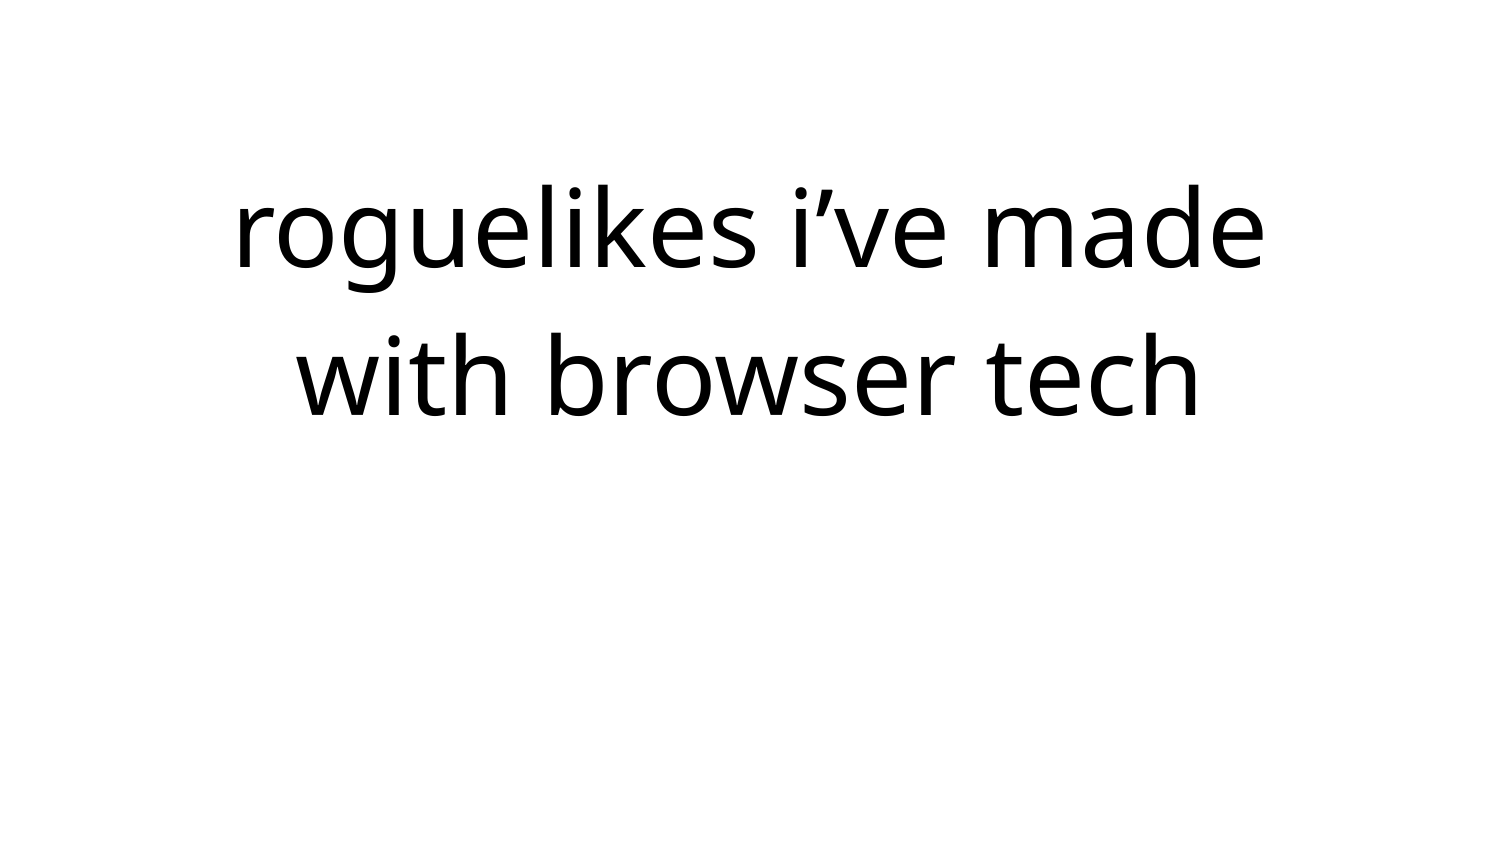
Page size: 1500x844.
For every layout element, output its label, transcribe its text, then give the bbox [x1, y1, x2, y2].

title roguelikes i’ve made with browser tech [51, 53, 1449, 758]
